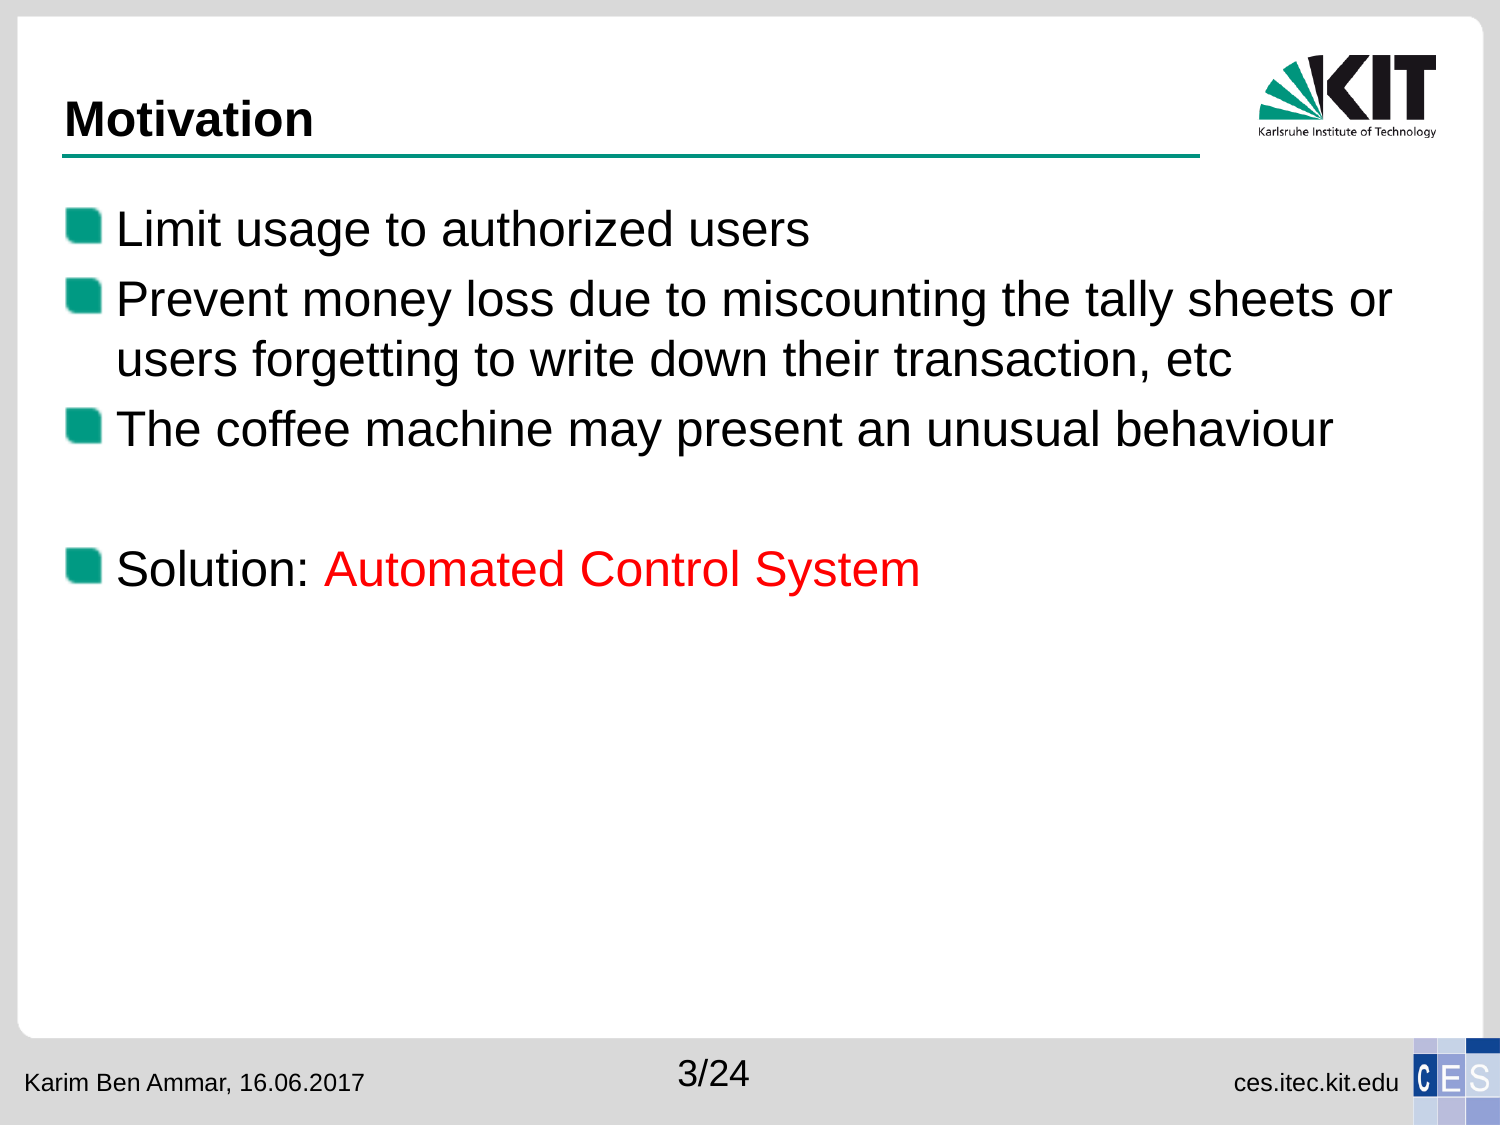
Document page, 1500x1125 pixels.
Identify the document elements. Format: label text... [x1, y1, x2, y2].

title Motivation [64, 54, 1198, 147]
text_box 3/24 [662, 1045, 766, 1116]
picture [0, 0, 1500, 1125]
list Limit usage to authorized users Prevent money loss due to miscounting the tally sheets or users forgetting to write down their transaction, etc The coffee machine may present an unusual behaviour Solution: Automated Control System [64, 196, 1436, 1000]
